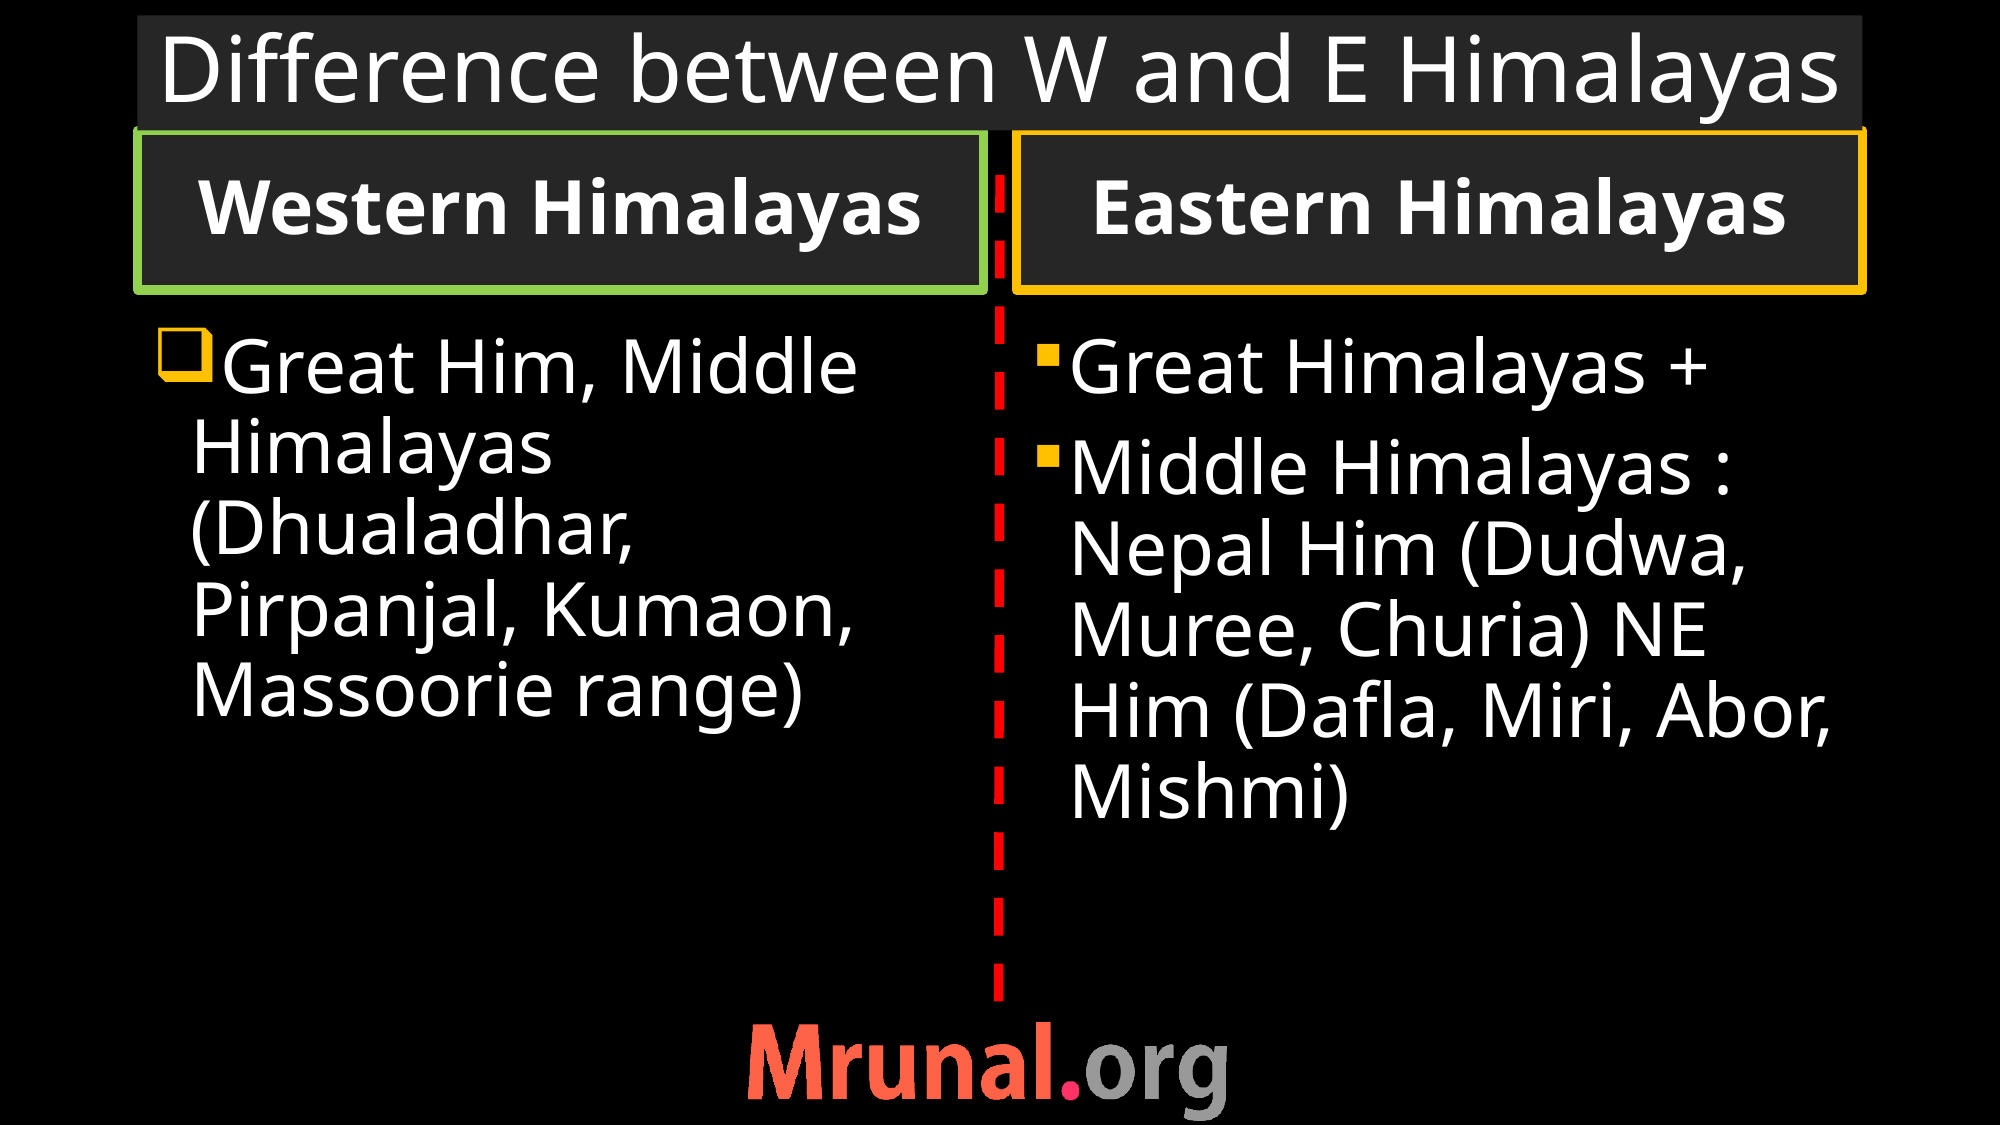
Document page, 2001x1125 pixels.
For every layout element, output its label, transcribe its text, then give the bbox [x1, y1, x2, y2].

list Great Him, Middle Himalayas (Dhualadhar, Pirpanjal, Kumaon, Massoorie range) [137, 320, 984, 1019]
list Great Himalayas + Middle Himalayas : Nepal Him (Dudwa, Muree, Churia) NE Him (Dafla, Miri, Abor, Mishmi) [1016, 320, 1863, 1016]
list Eastern Himalayas [1016, 131, 1863, 290]
list Western Himalayas [137, 131, 984, 290]
title Difference between W and E Himalayas [137, 15, 1863, 131]
picture [741, 1005, 1230, 1125]
